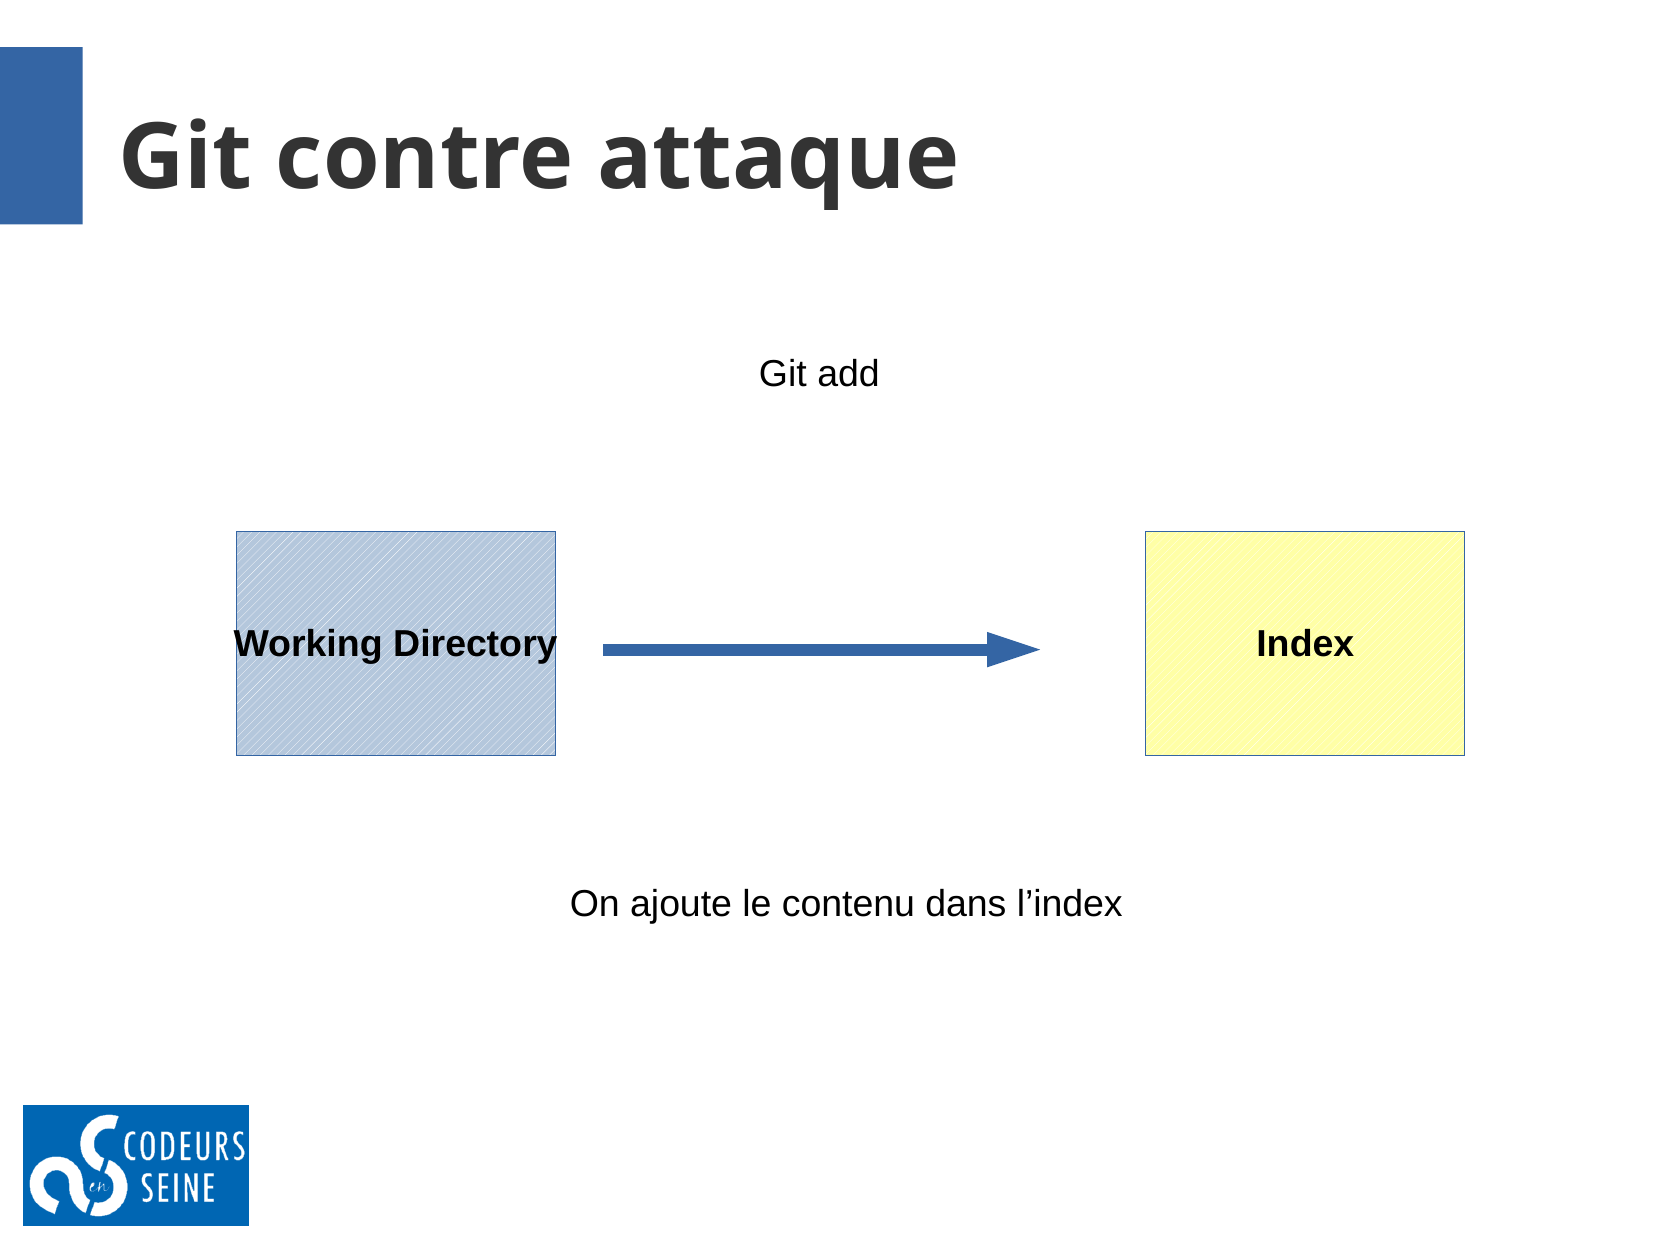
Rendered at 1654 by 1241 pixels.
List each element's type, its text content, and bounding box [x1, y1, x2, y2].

text_box Working Directory [236, 531, 556, 756]
text_box Git add [744, 344, 895, 402]
text_box Index [1145, 531, 1465, 756]
title Git contre attaque [118, 45, 1571, 260]
picture [23, 1105, 249, 1226]
text_box On ajoute le contenu dans l’index [554, 874, 1138, 932]
